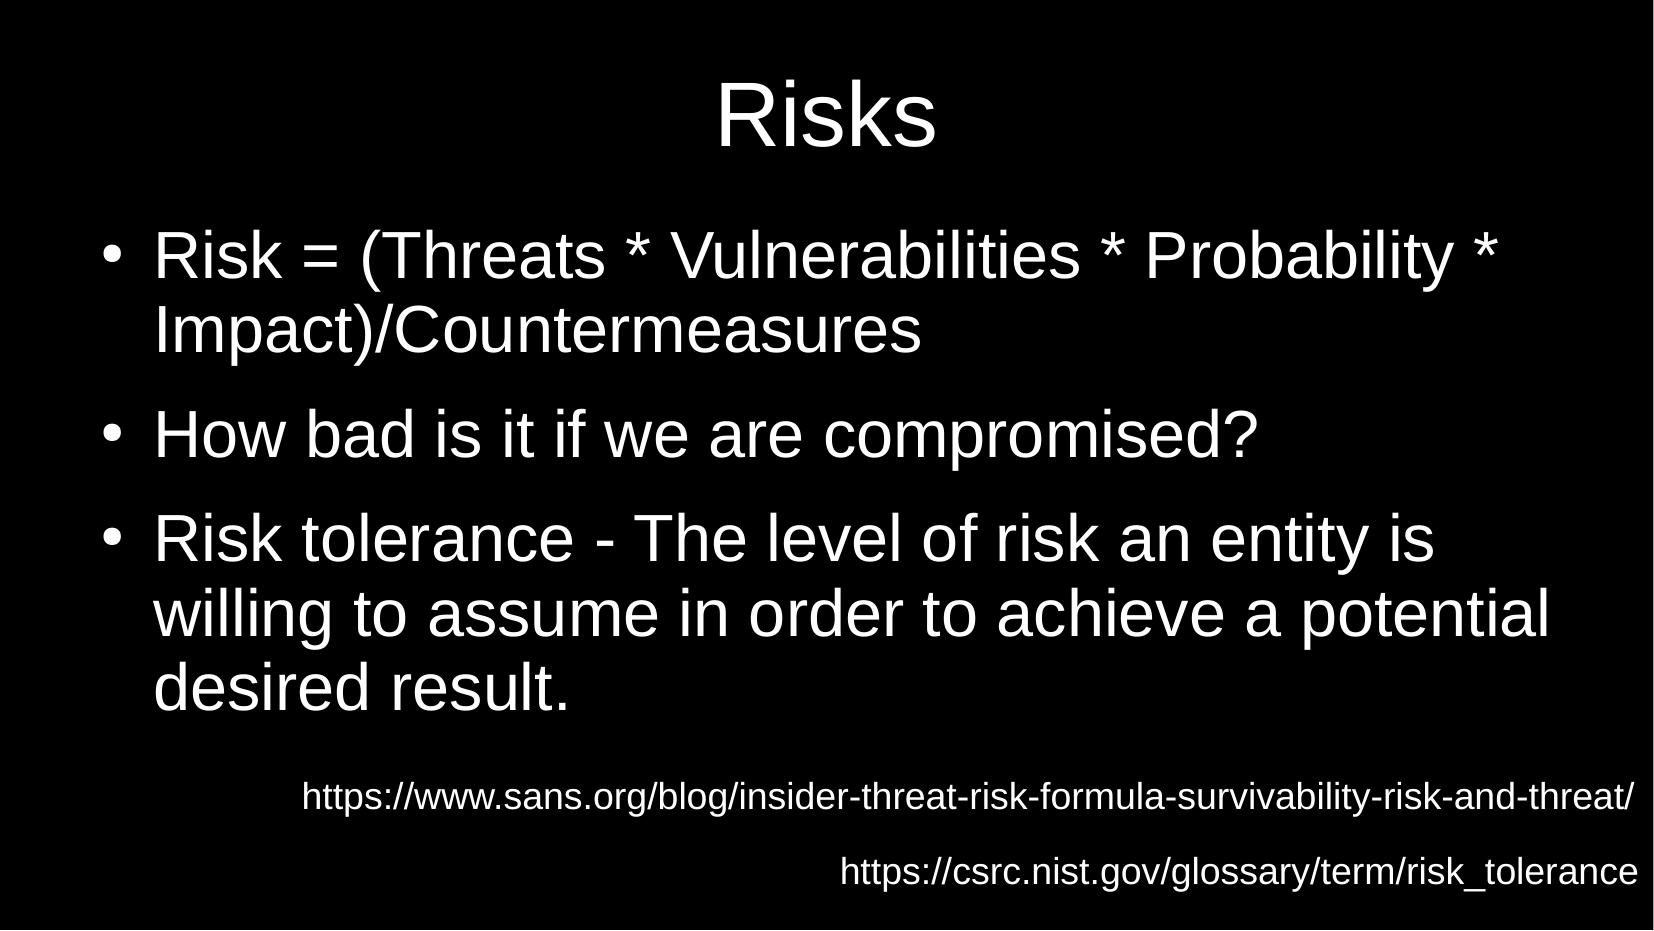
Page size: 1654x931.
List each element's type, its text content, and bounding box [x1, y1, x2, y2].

text_box https://csrc.nist.gov/glossary/term/risk_tolerance [825, 843, 1654, 901]
title Risks [82, 37, 1571, 193]
text_box https://www.sans.org/blog/insider-threat-risk-formula-survivability-risk-and-threat/ [286, 768, 1651, 826]
list Risk = (Threats * Vulnerabilities * Probability * Impact)/Countermeasures How bad is it if we are compromised? Risk tolerance - The level of risk an entity is willing to assume in order to achieve a potential desired result. [82, 217, 1571, 901]
